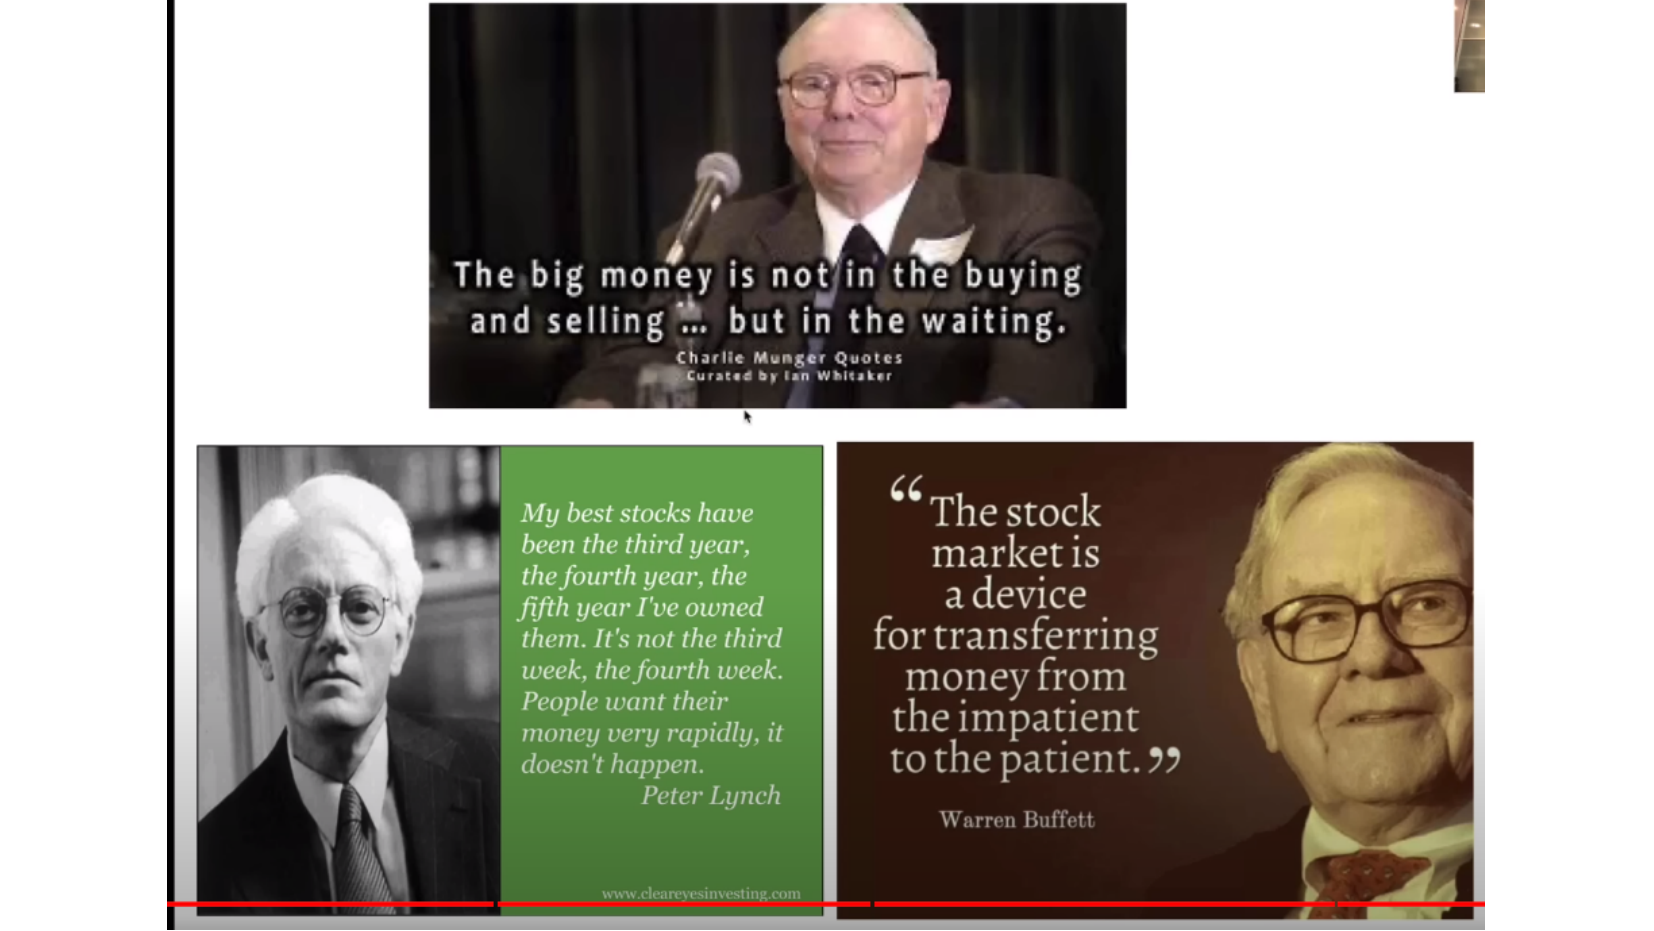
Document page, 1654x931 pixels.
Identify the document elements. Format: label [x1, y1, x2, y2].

picture [167, 0, 1485, 930]
